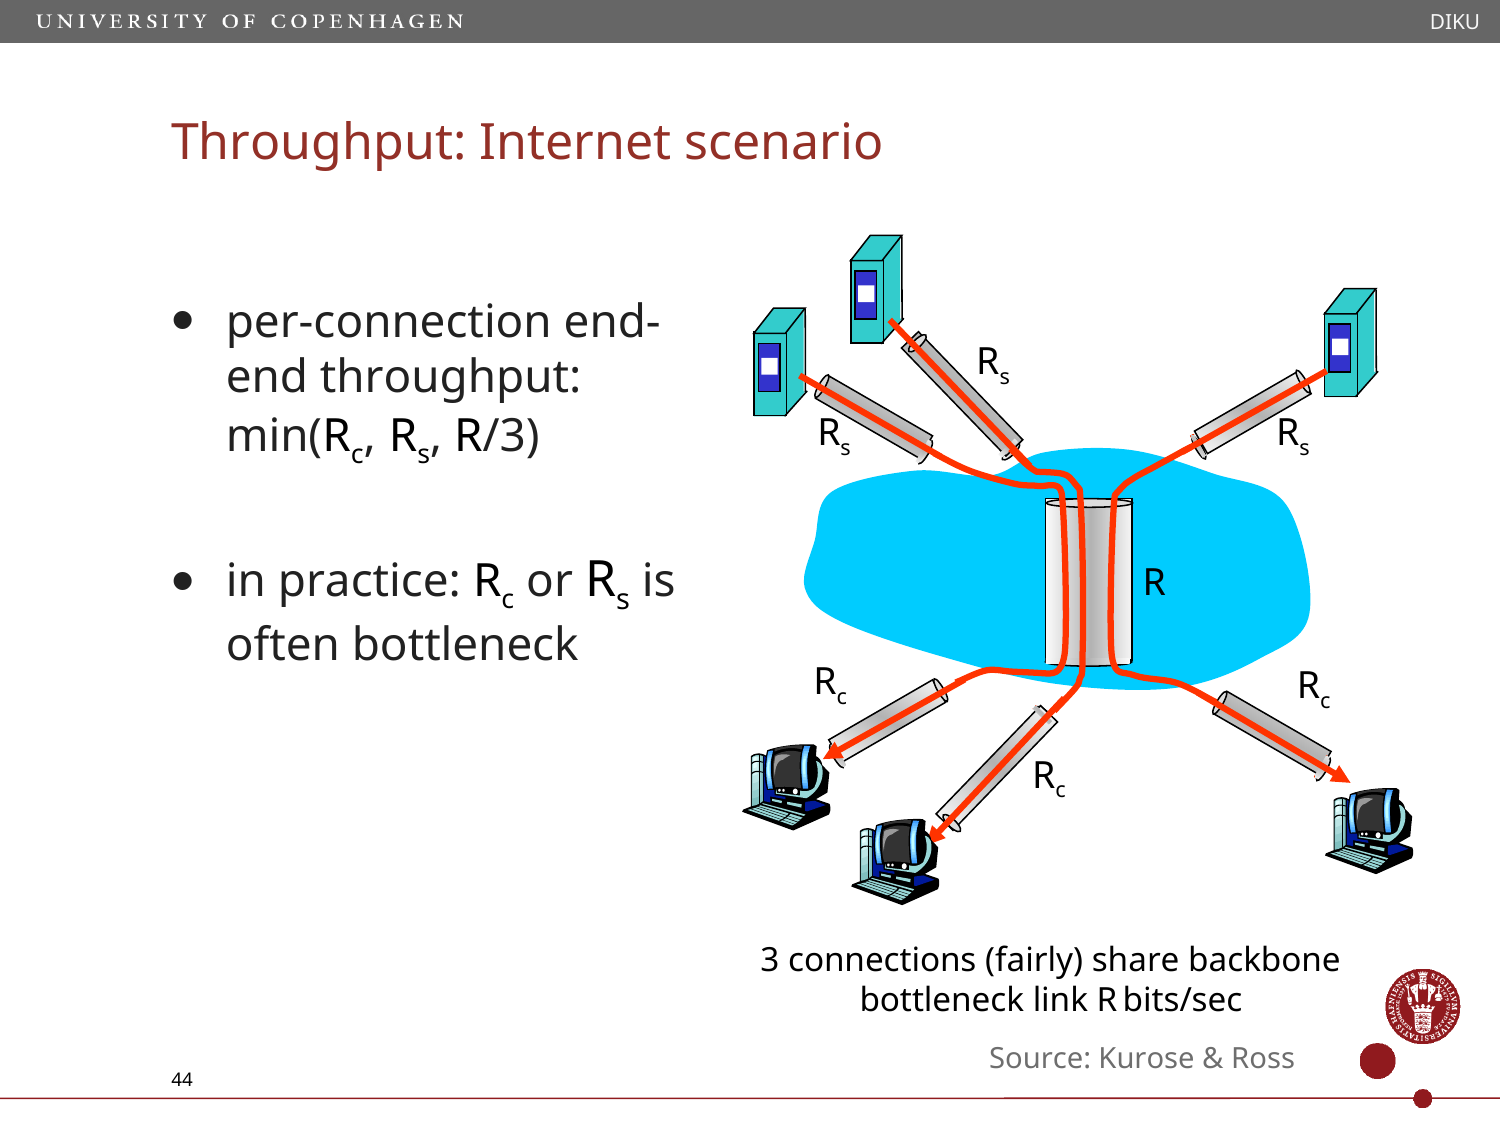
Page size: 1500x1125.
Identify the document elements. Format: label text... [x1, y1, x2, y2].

text_box [901, 343, 937, 385]
text_box [803, 470, 1062, 670]
text_box [1218, 691, 1332, 766]
text_box [936, 754, 993, 821]
text_box Throughput: Internet scenario [171, 75, 1329, 171]
text_box [850, 235, 902, 344]
text_box Rc [1258, 653, 1370, 721]
text_box [1189, 406, 1237, 442]
text_box Rs [778, 400, 890, 468]
text_box [1027, 447, 1178, 690]
text_box Rc [774, 649, 886, 717]
chart [851, 818, 941, 906]
text_box [753, 308, 806, 417]
text_box [1114, 460, 1311, 685]
text_box [1195, 426, 1237, 459]
text_box [814, 390, 929, 464]
text_box [1004, 705, 1047, 743]
text_box [994, 462, 1079, 686]
chart [742, 743, 832, 831]
text_box [912, 331, 937, 363]
text_box Rs [873, 400, 890, 410]
text_box R [1098, 550, 1210, 612]
text_box [970, 397, 1023, 449]
text_box [948, 397, 1012, 460]
chart [1325, 787, 1415, 875]
text_box [1324, 288, 1377, 398]
text_box <number> [171, 1067, 522, 1092]
text_box per-connection end-end throughput: min(Rc, Rs, R/3) in practice: Rc or Rs is often bottleneck [171, 225, 727, 900]
text_box [1212, 707, 1326, 781]
text_box Rs [937, 329, 1049, 397]
text_box Source: Kurose & Ross [974, 1032, 1341, 1083]
text_box Rc [993, 743, 1105, 810]
text_box 3 connections (fairly) share backbone bottleneck link R bits/sec [714, 930, 1388, 1032]
text_box Rs [1237, 400, 1349, 468]
text_box [949, 780, 993, 832]
text_box DIKU [469, 0, 1495, 43]
picture [0, 910, 1500, 1122]
text_box [1248, 370, 1305, 400]
text_box [834, 694, 948, 768]
text_box [1028, 716, 1058, 743]
text_box [1283, 385, 1312, 400]
text_box [820, 374, 933, 447]
text_box [828, 678, 943, 748]
